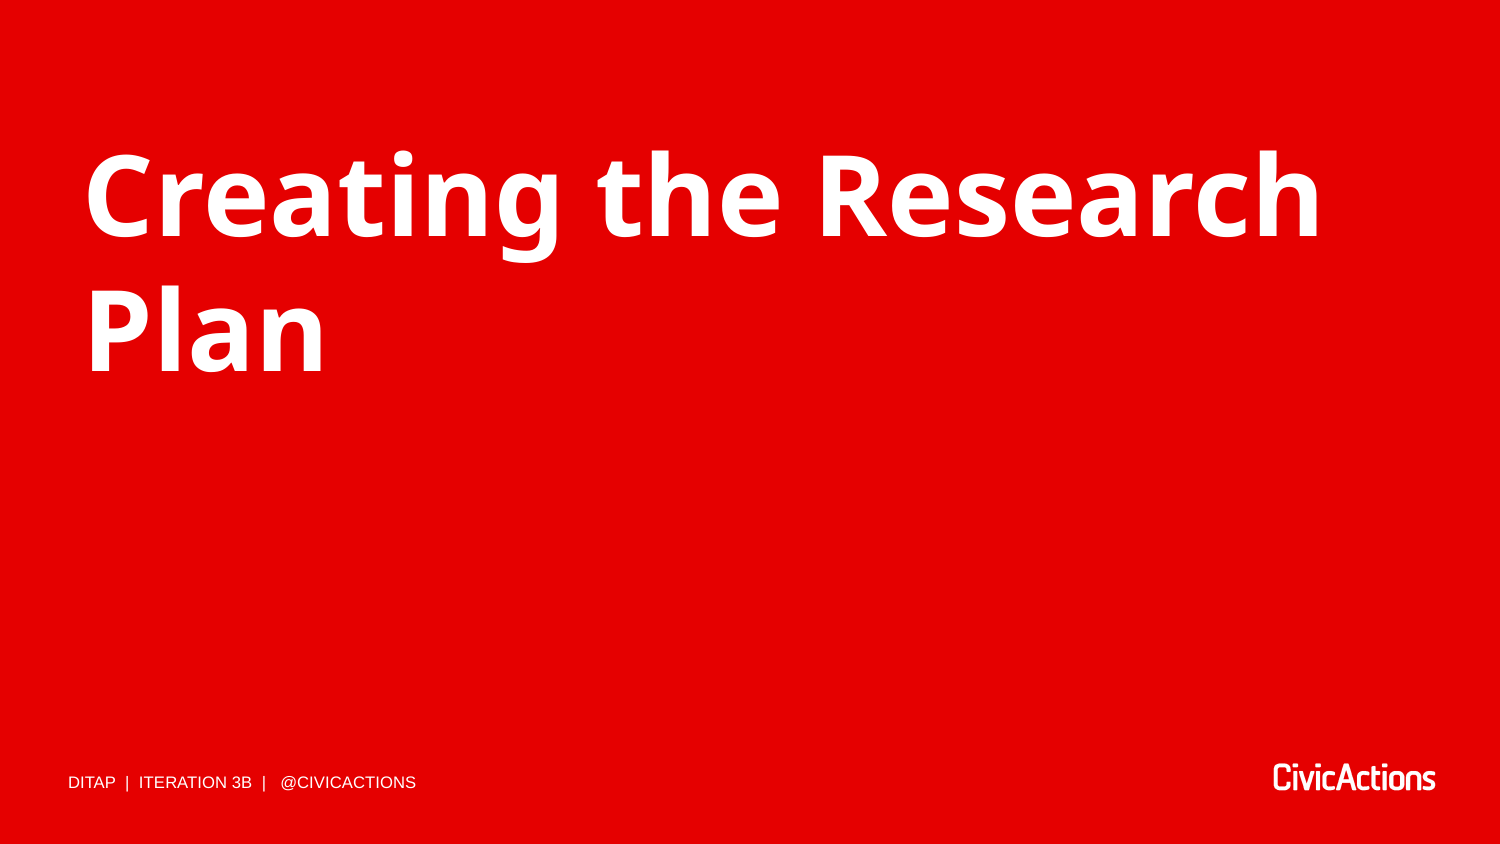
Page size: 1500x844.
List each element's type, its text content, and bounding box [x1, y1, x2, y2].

picture [1271, 758, 1438, 795]
title Creating the Research Plan [73, 114, 1354, 470]
